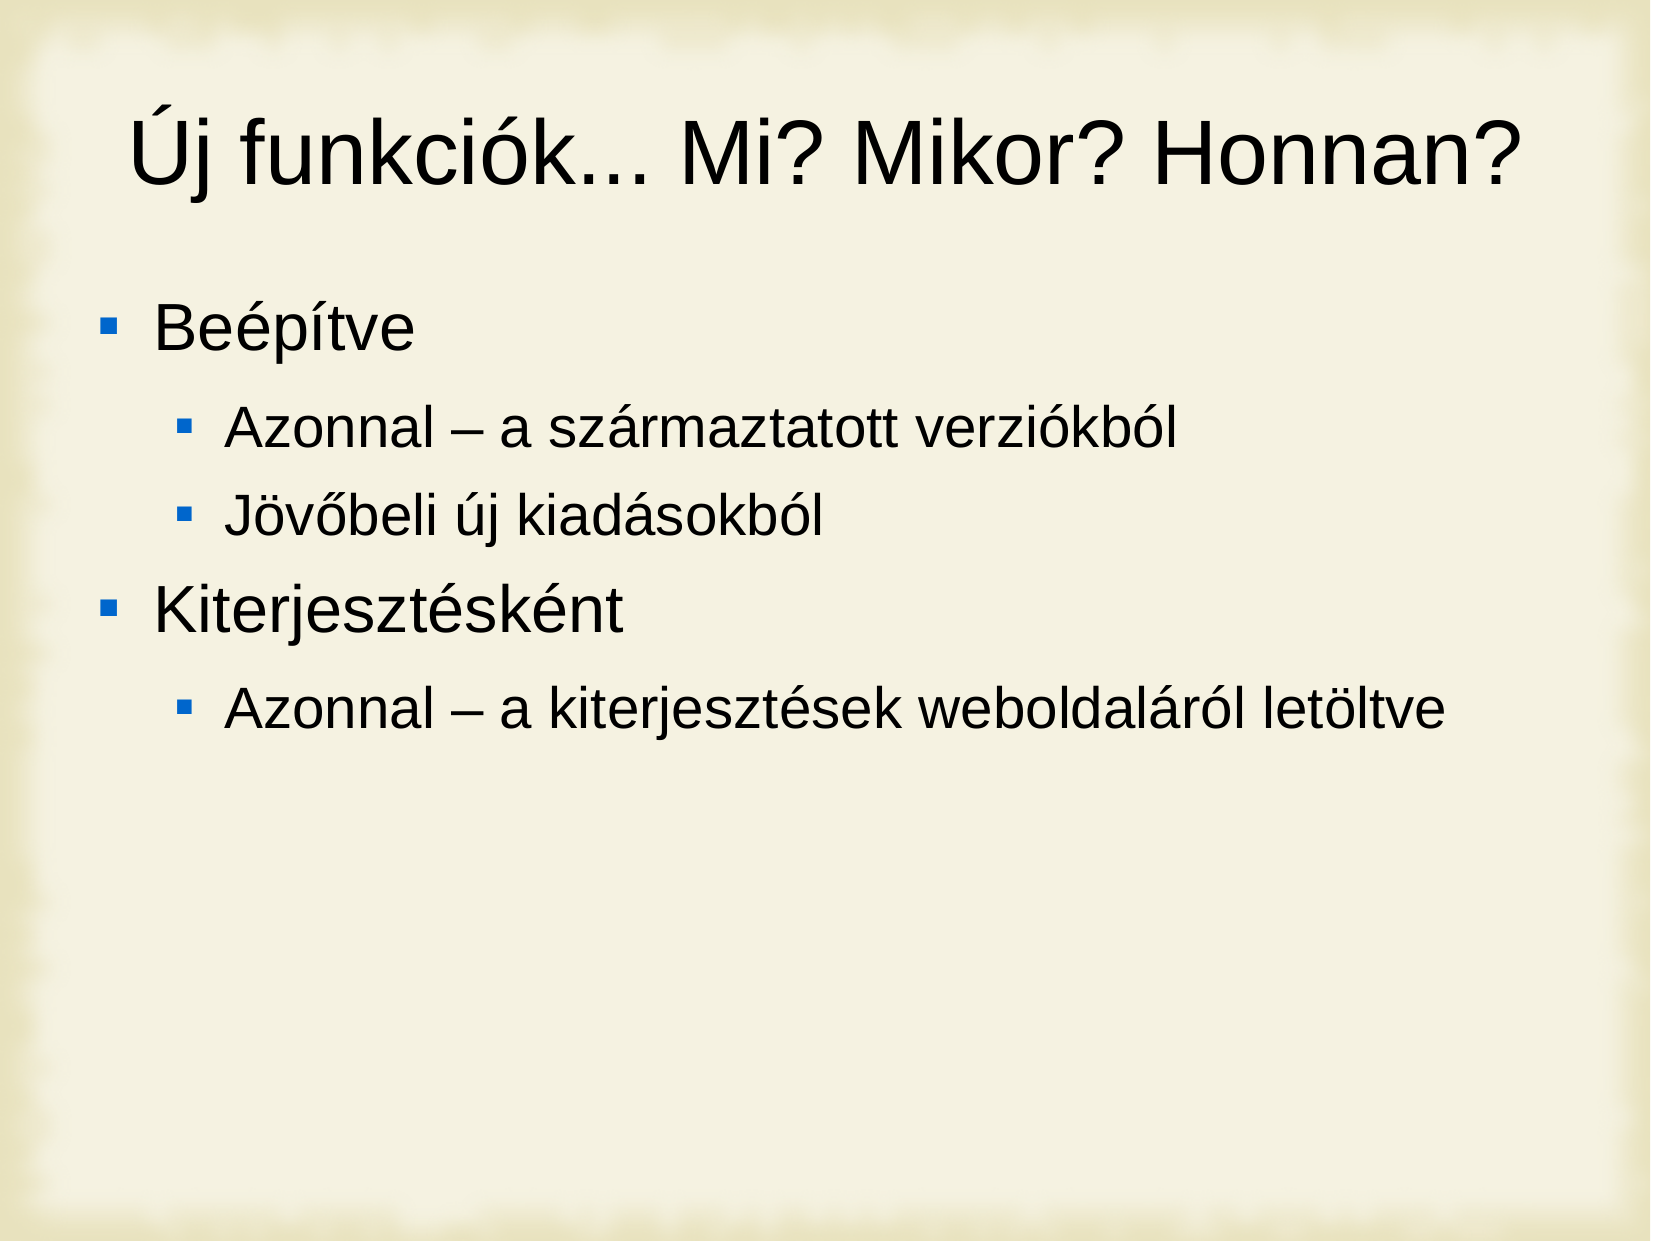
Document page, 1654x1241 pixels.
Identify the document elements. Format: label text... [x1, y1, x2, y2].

picture [0, 0, 1651, 1241]
list Beépítve Azonnal – a származtatott verziókból Jövőbeli új kiadásokból Kiterjesztésként Azonnal – a kiterjesztések weboldaláról letöltve [82, 290, 1571, 1094]
title Új funkciók... Mi? Mikor? Honnan? [82, 49, 1571, 257]
